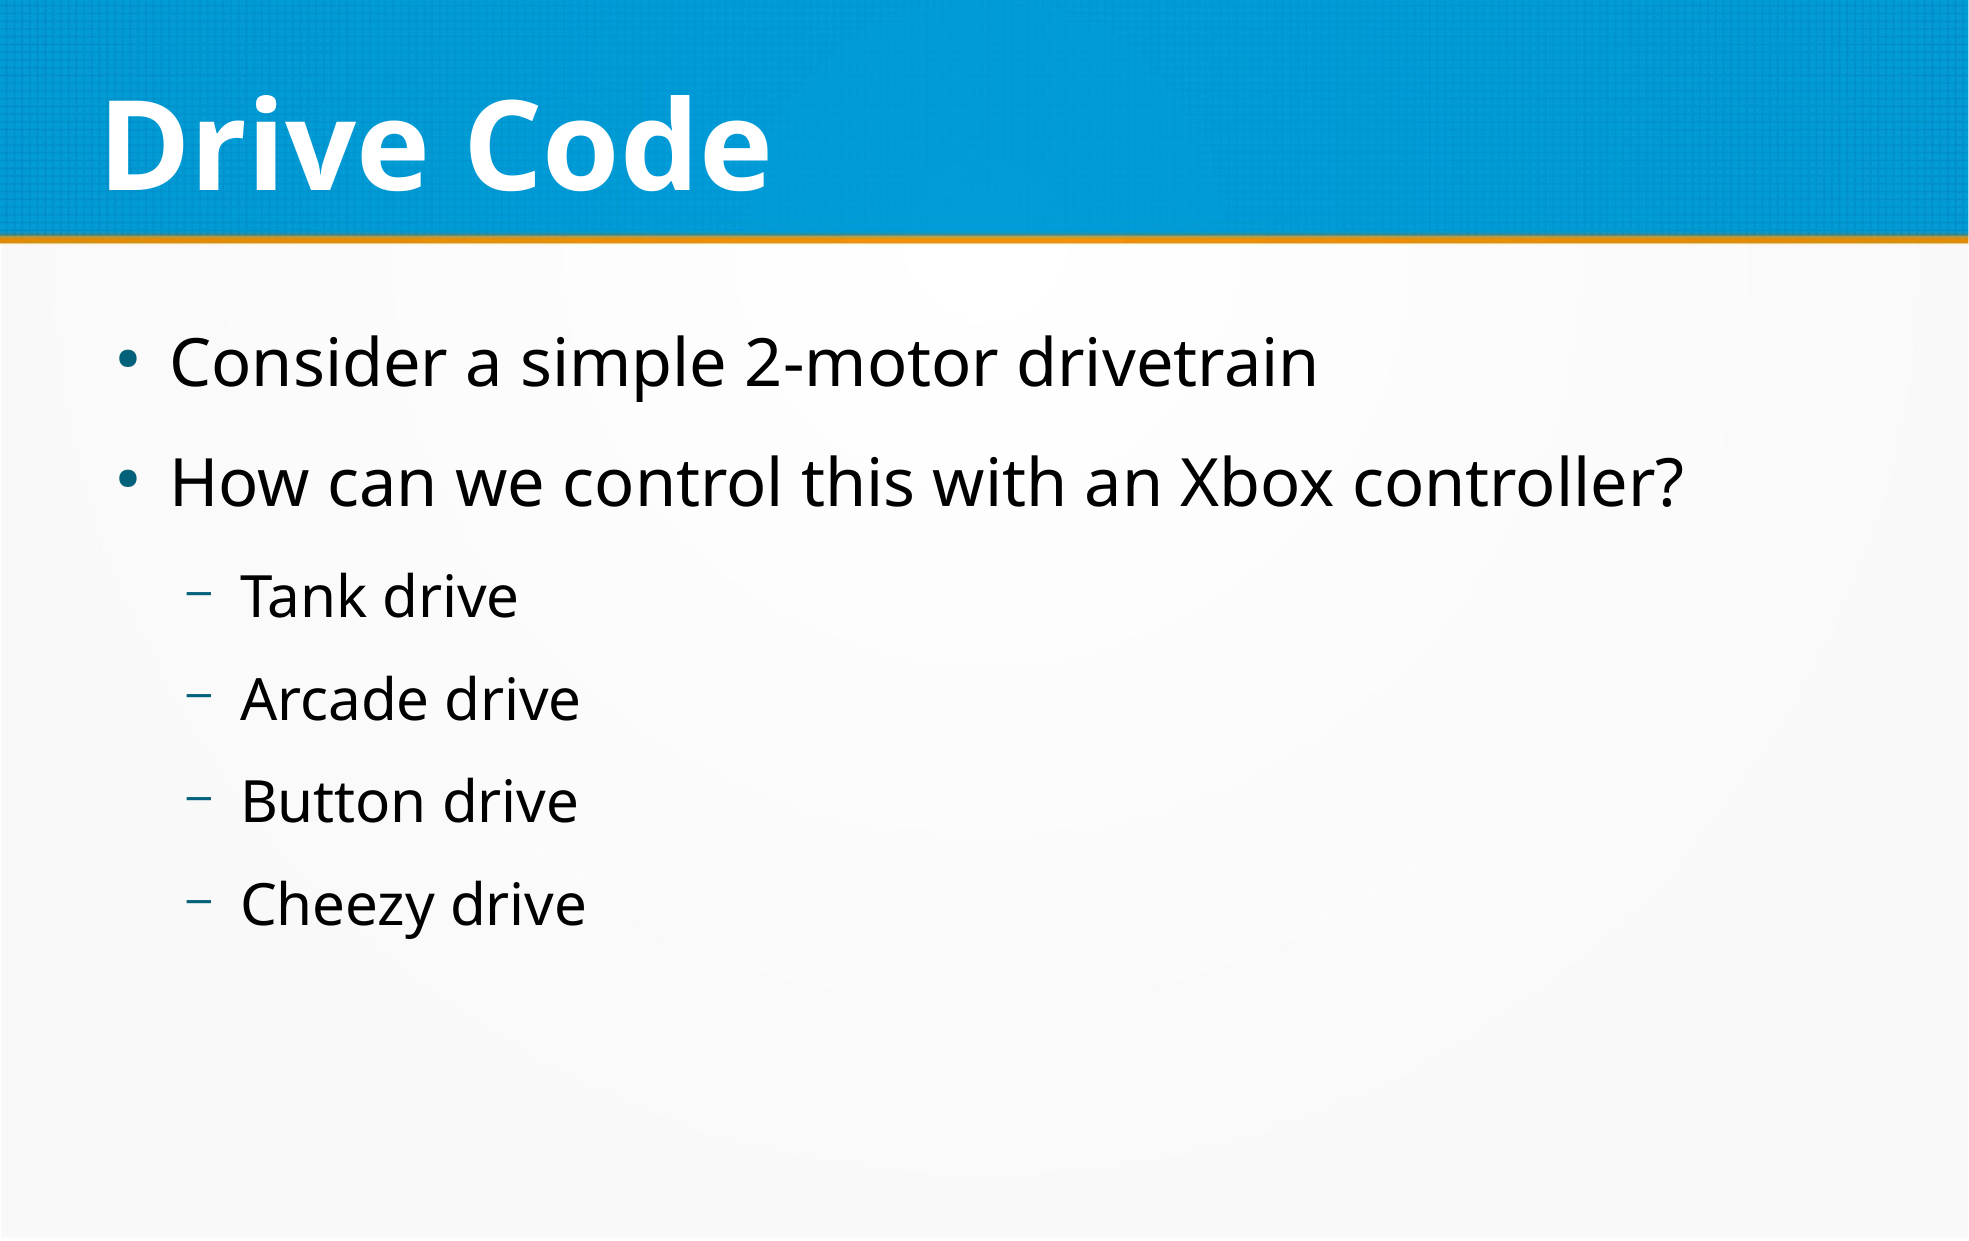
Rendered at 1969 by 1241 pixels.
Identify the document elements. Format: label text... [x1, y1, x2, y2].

title Drive Code [98, 19, 1870, 227]
list Consider a simple 2-motor drivetrain How can we control this with an Xbox controller? Tank drive Arcade drive Button drive Cheezy drive [98, 315, 1861, 1081]
picture [0, 233, 1969, 1241]
